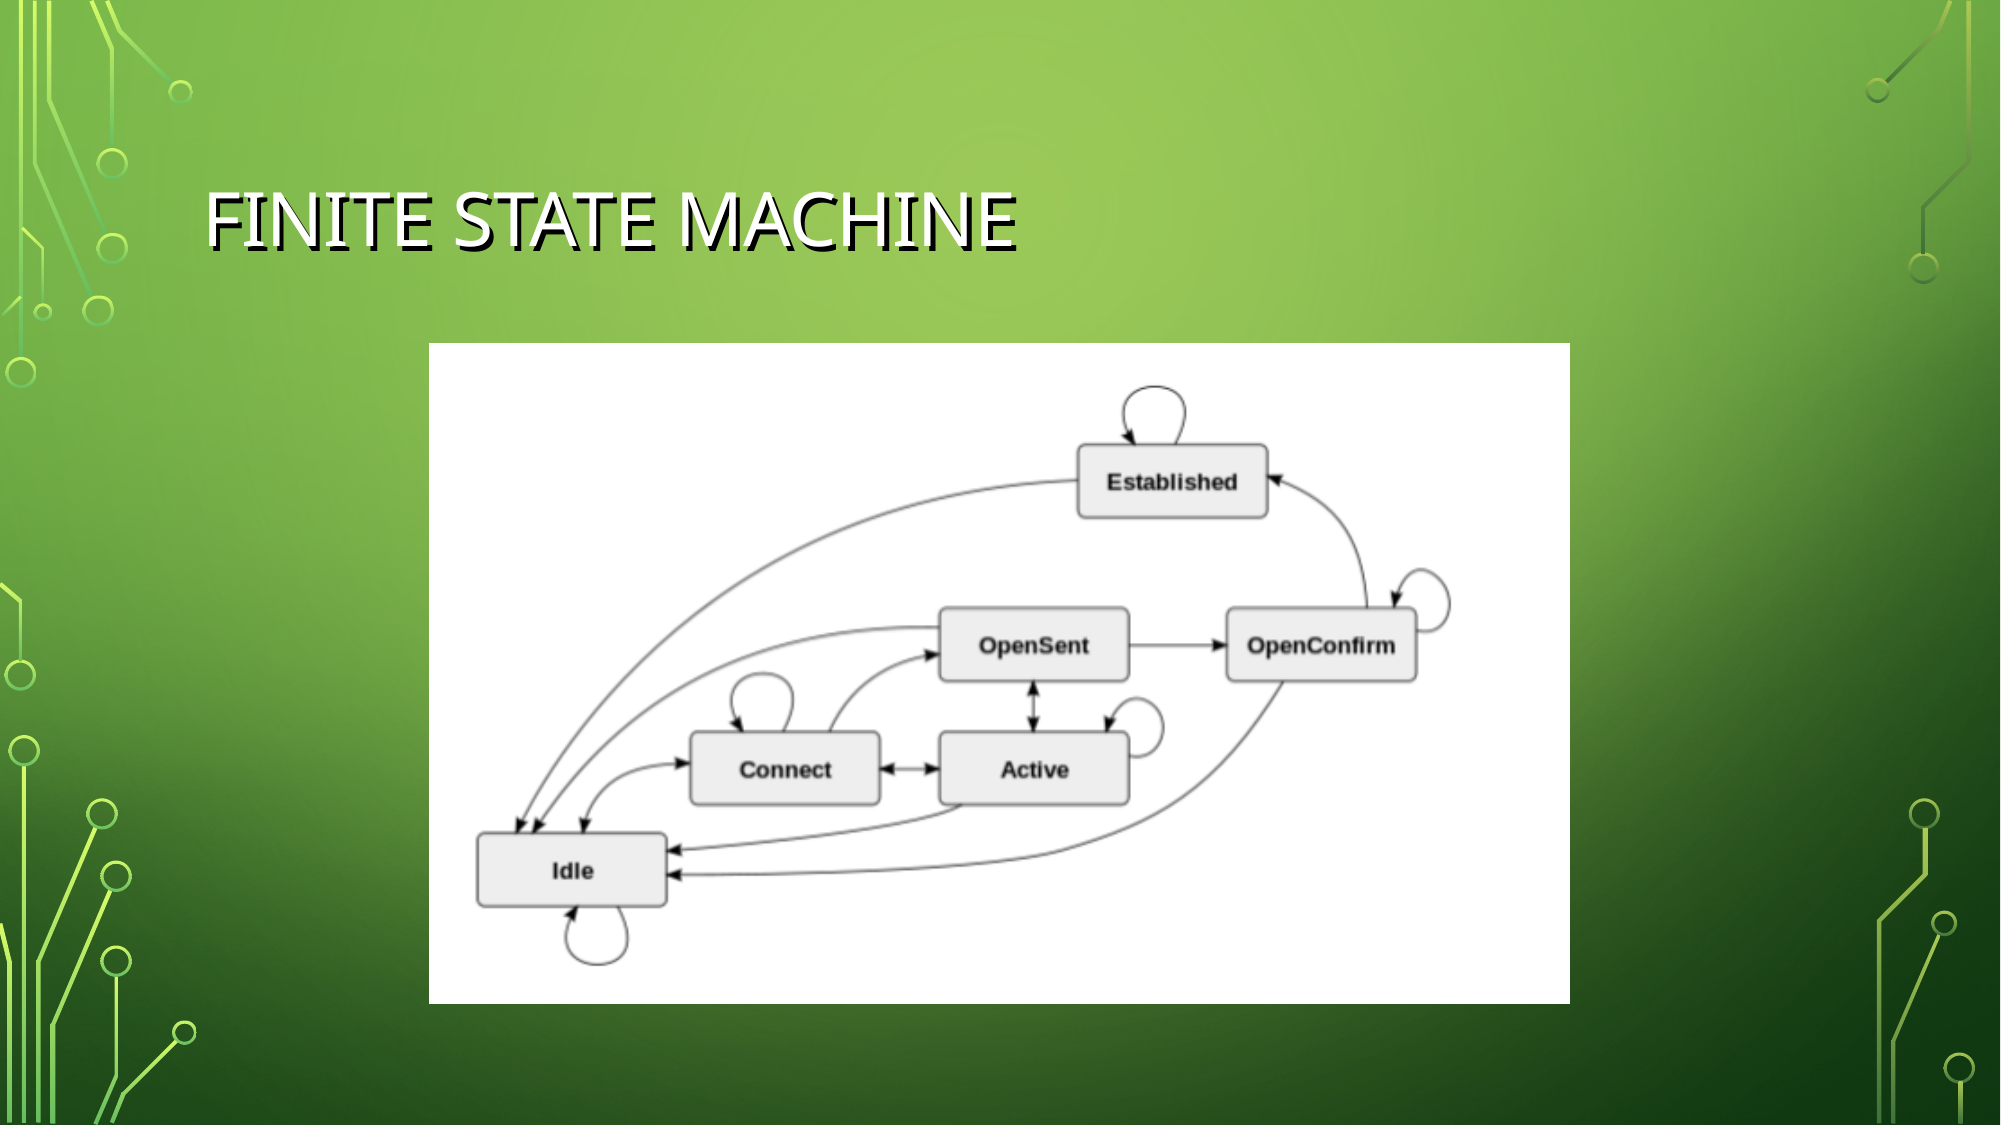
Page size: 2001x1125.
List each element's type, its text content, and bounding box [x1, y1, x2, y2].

picture [429, 343, 1570, 1004]
title Finite state machine [187, 101, 1813, 344]
